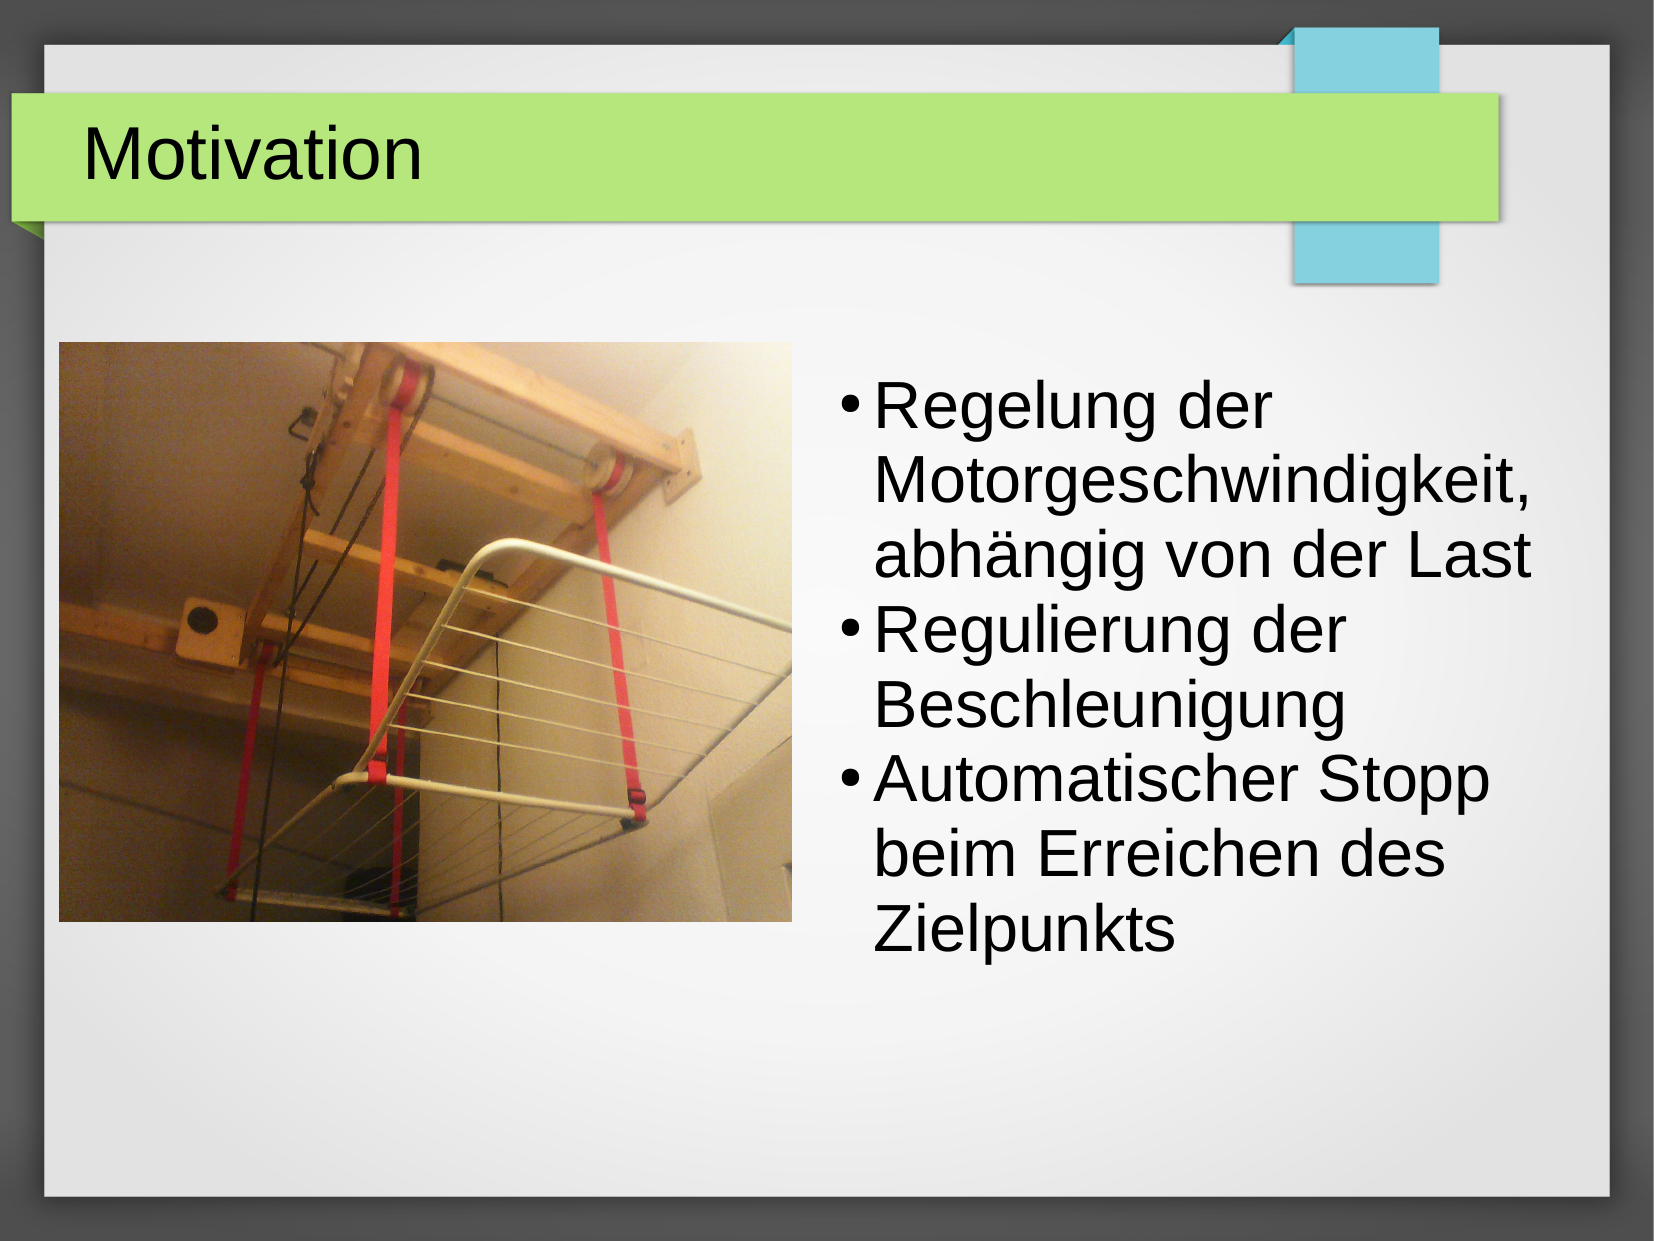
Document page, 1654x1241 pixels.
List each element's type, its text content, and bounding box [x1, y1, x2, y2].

title Motivation [82, 94, 1264, 213]
picture [0, 0, 1654, 1241]
subtitle Regelung der Motorgeschwindigkeit, abhängig von der Last Regulierung der Beschleunigung Automatischer Stopp beim Erreichen des Zielpunkts [803, 307, 1560, 1027]
